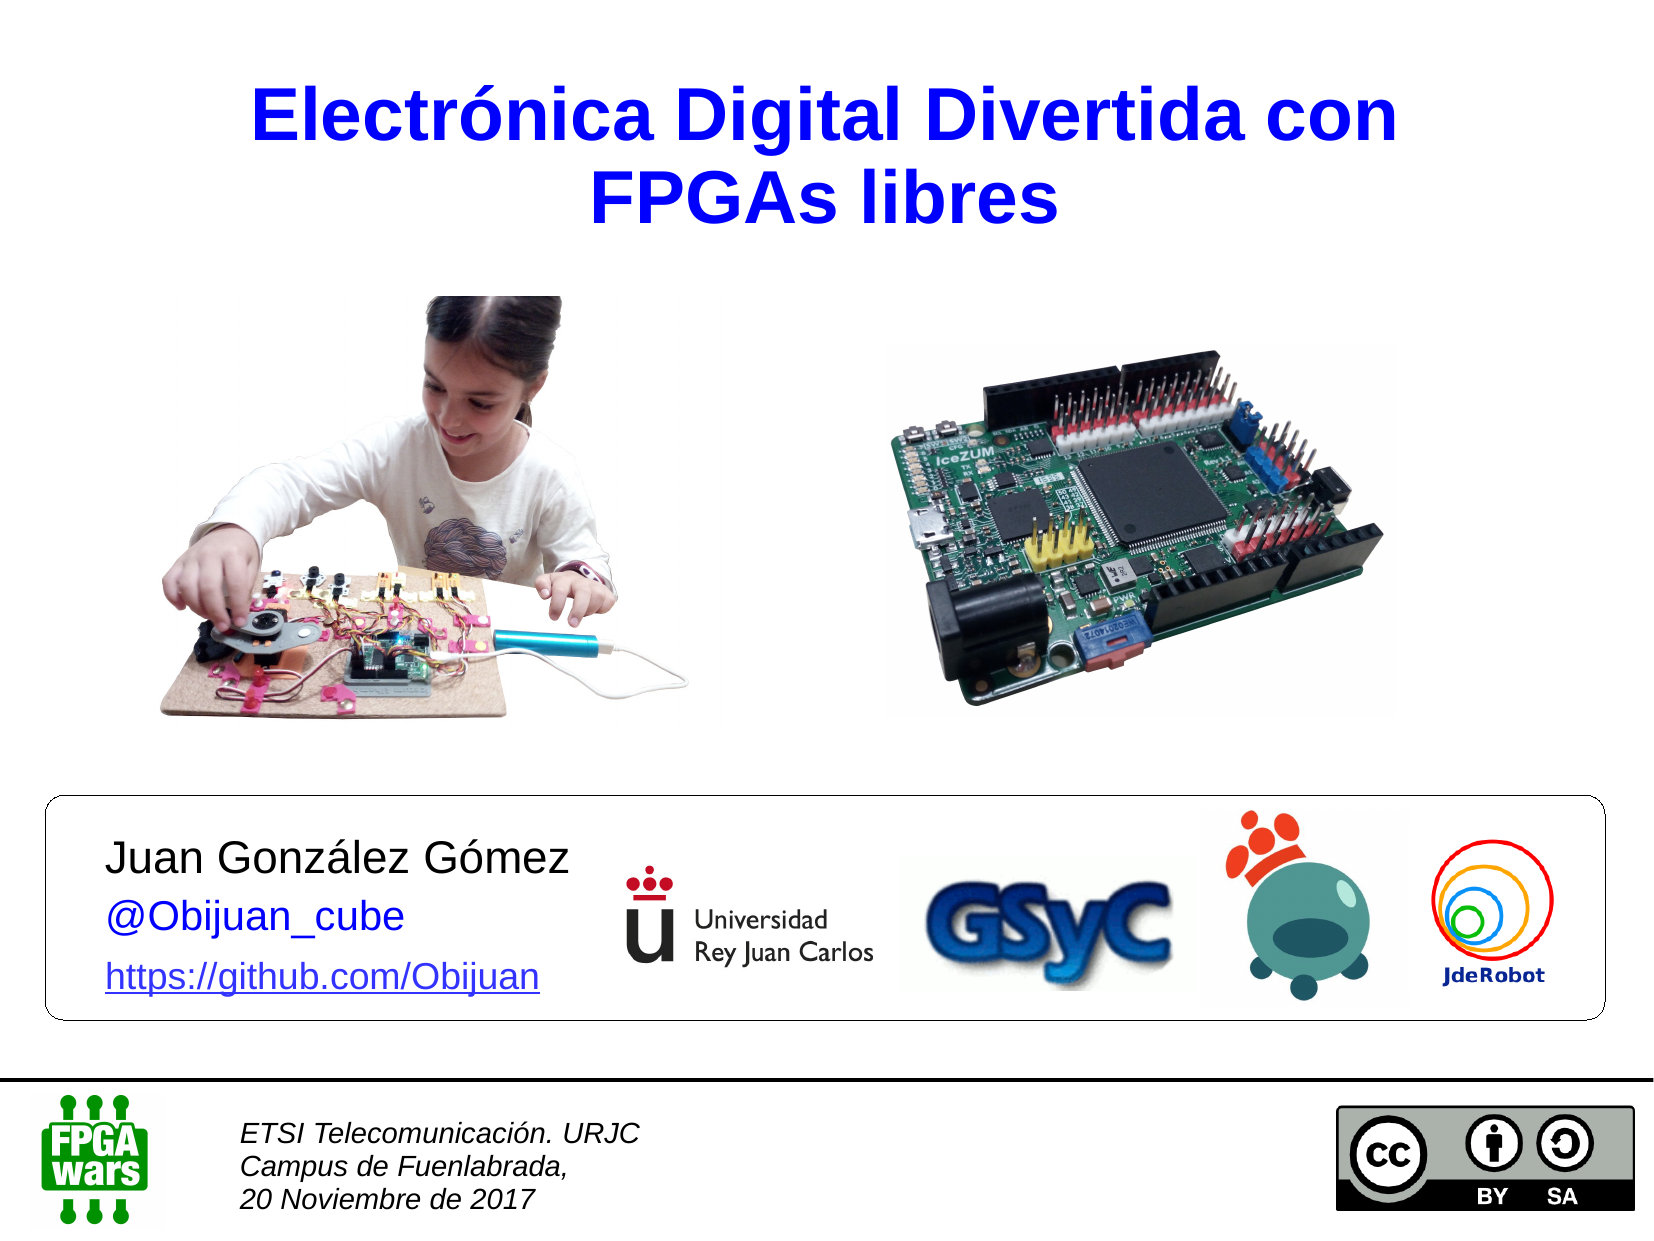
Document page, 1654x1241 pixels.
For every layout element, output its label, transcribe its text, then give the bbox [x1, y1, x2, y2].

picture [900, 855, 1196, 991]
picture [135, 296, 721, 736]
text_box @Obijuan_cube [90, 885, 451, 961]
picture [30, 1094, 166, 1230]
picture [610, 855, 886, 976]
text_box https://github.com/Obijuan [90, 948, 556, 1006]
picture [1200, 810, 1576, 1006]
title Electrónica Digital Divertida con FPGAs libres [165, 45, 1486, 268]
text_box Juan González Gómez [90, 825, 601, 916]
picture [1336, 1094, 1636, 1221]
text_box [45, 795, 1606, 1021]
text_box ETSI Telecomunicación. URJC Campus de Fuenlabrada, 20 Noviembre de 2017 [225, 1110, 676, 1224]
picture [885, 344, 1396, 718]
